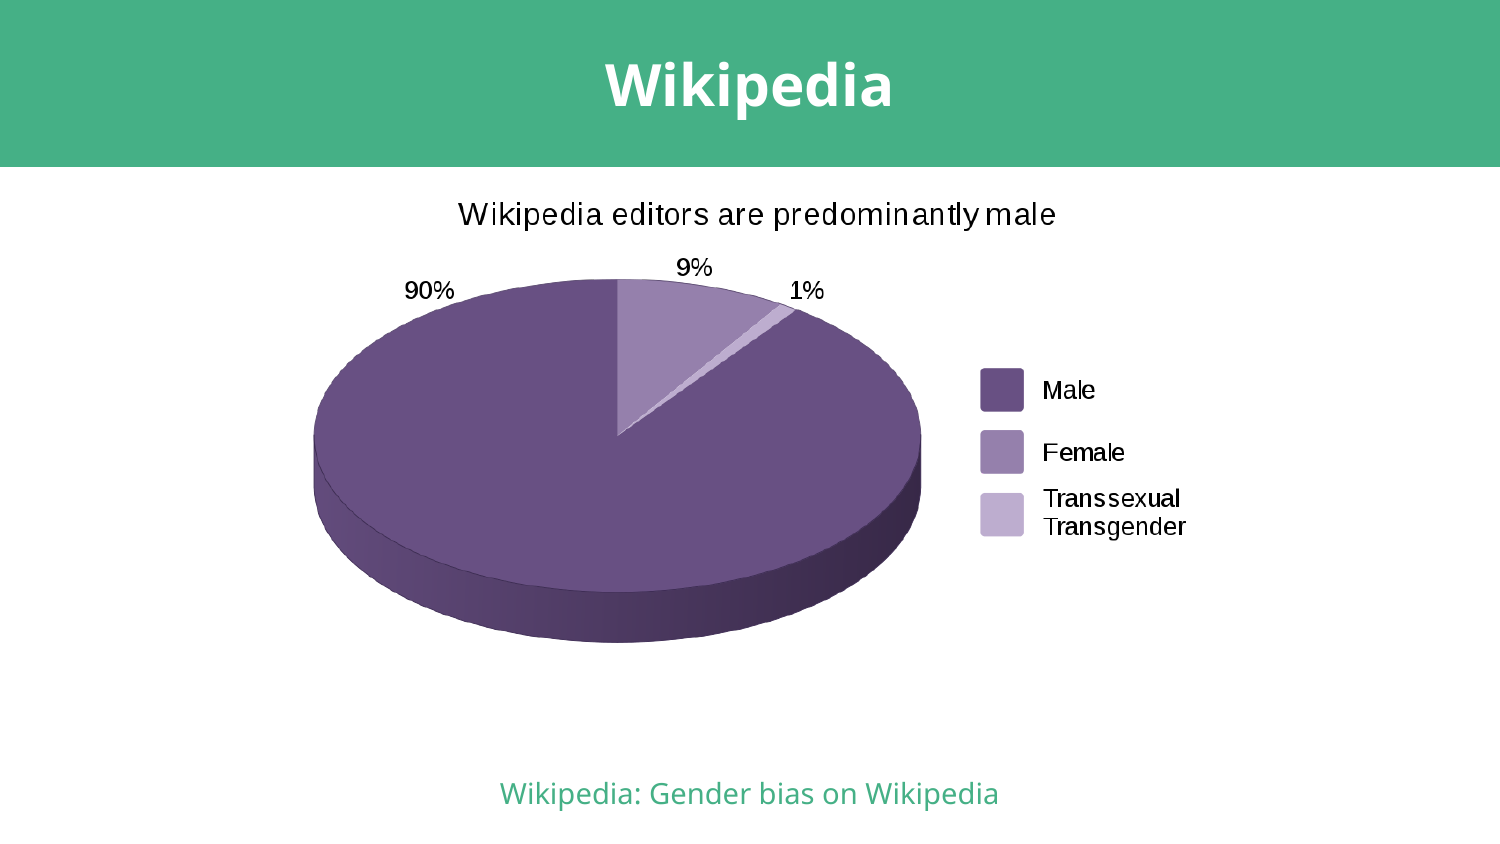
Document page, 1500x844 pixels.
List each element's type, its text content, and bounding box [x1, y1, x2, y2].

list Wikipedia: Gender bias on Wikipedia [51, 755, 1449, 843]
title Wikipedia [0, 0, 1500, 167]
picture [310, 198, 1190, 645]
